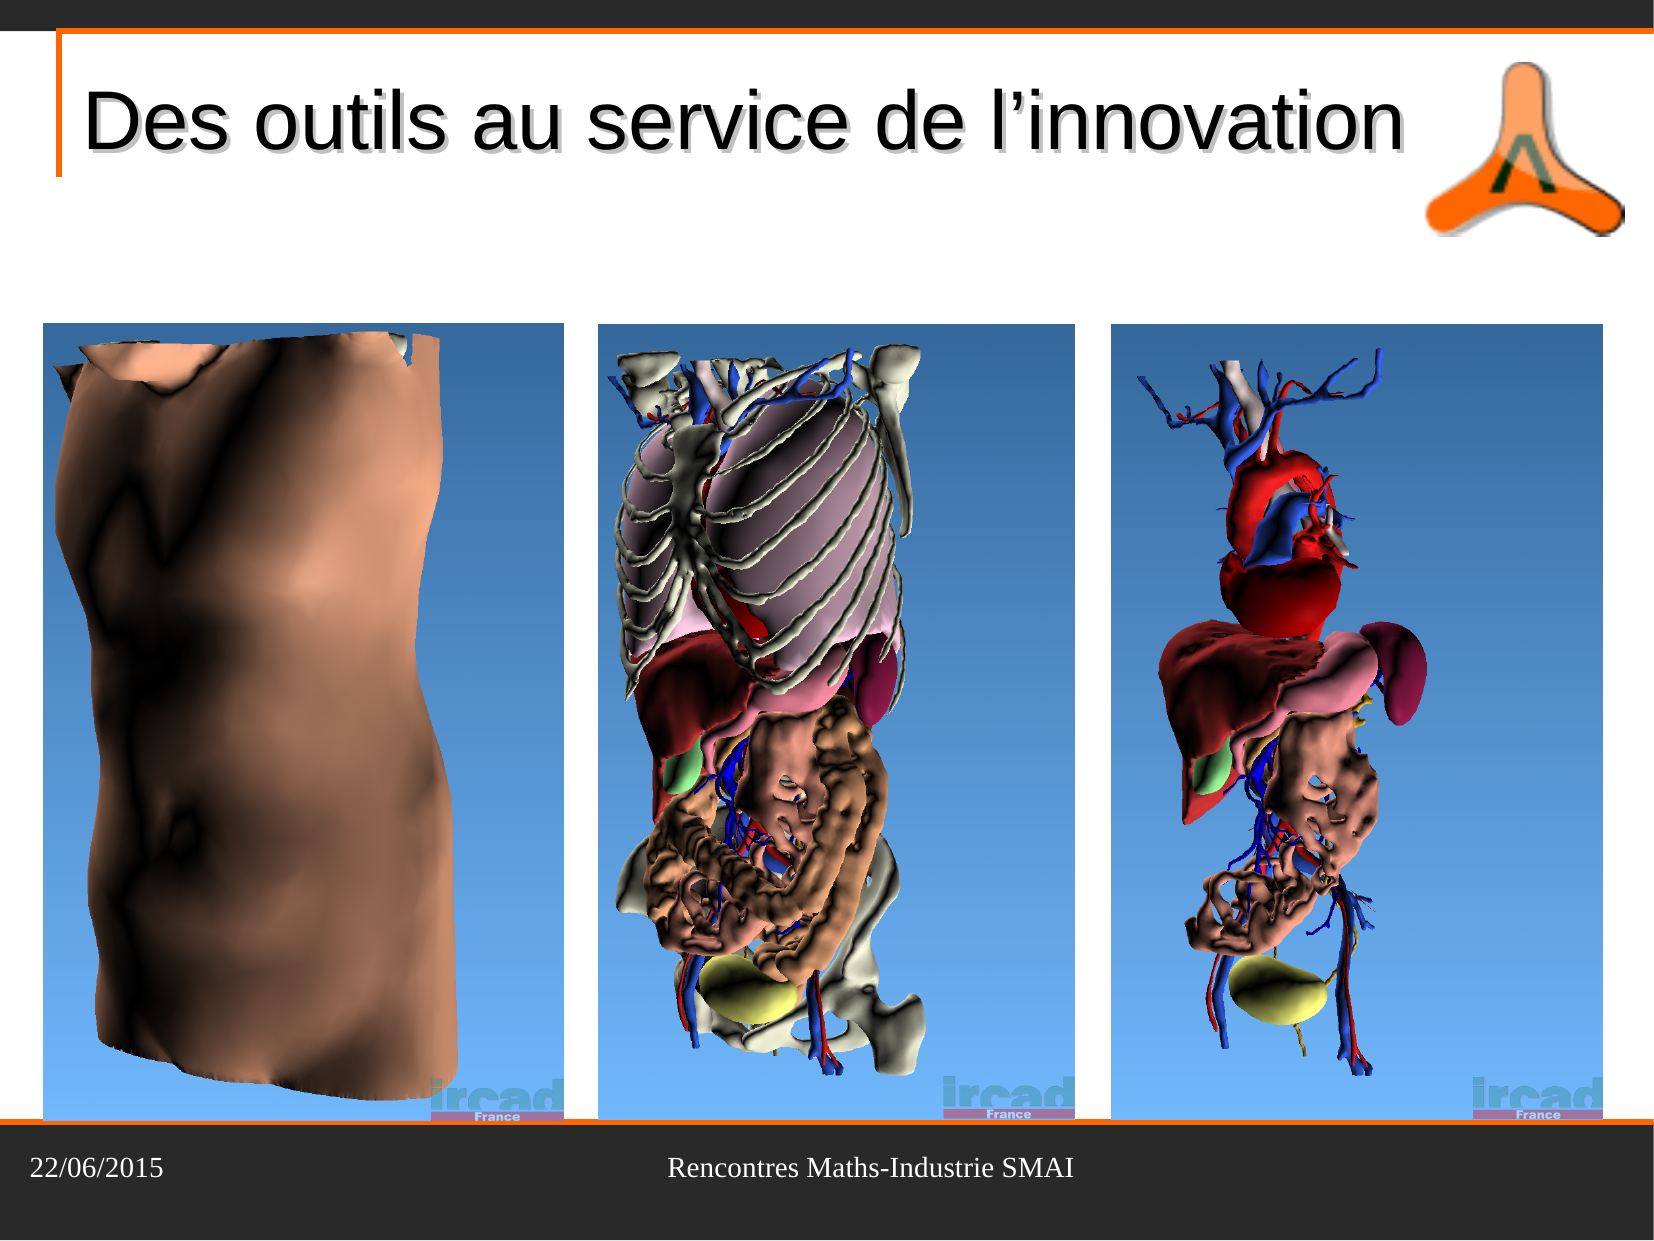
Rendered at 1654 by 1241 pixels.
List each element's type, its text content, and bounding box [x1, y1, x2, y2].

title Des outils au service de l’innovation [82, 49, 1418, 192]
picture [43, 323, 564, 1121]
picture [1111, 324, 1603, 1120]
picture [598, 324, 1075, 1120]
picture [1424, 62, 1625, 237]
